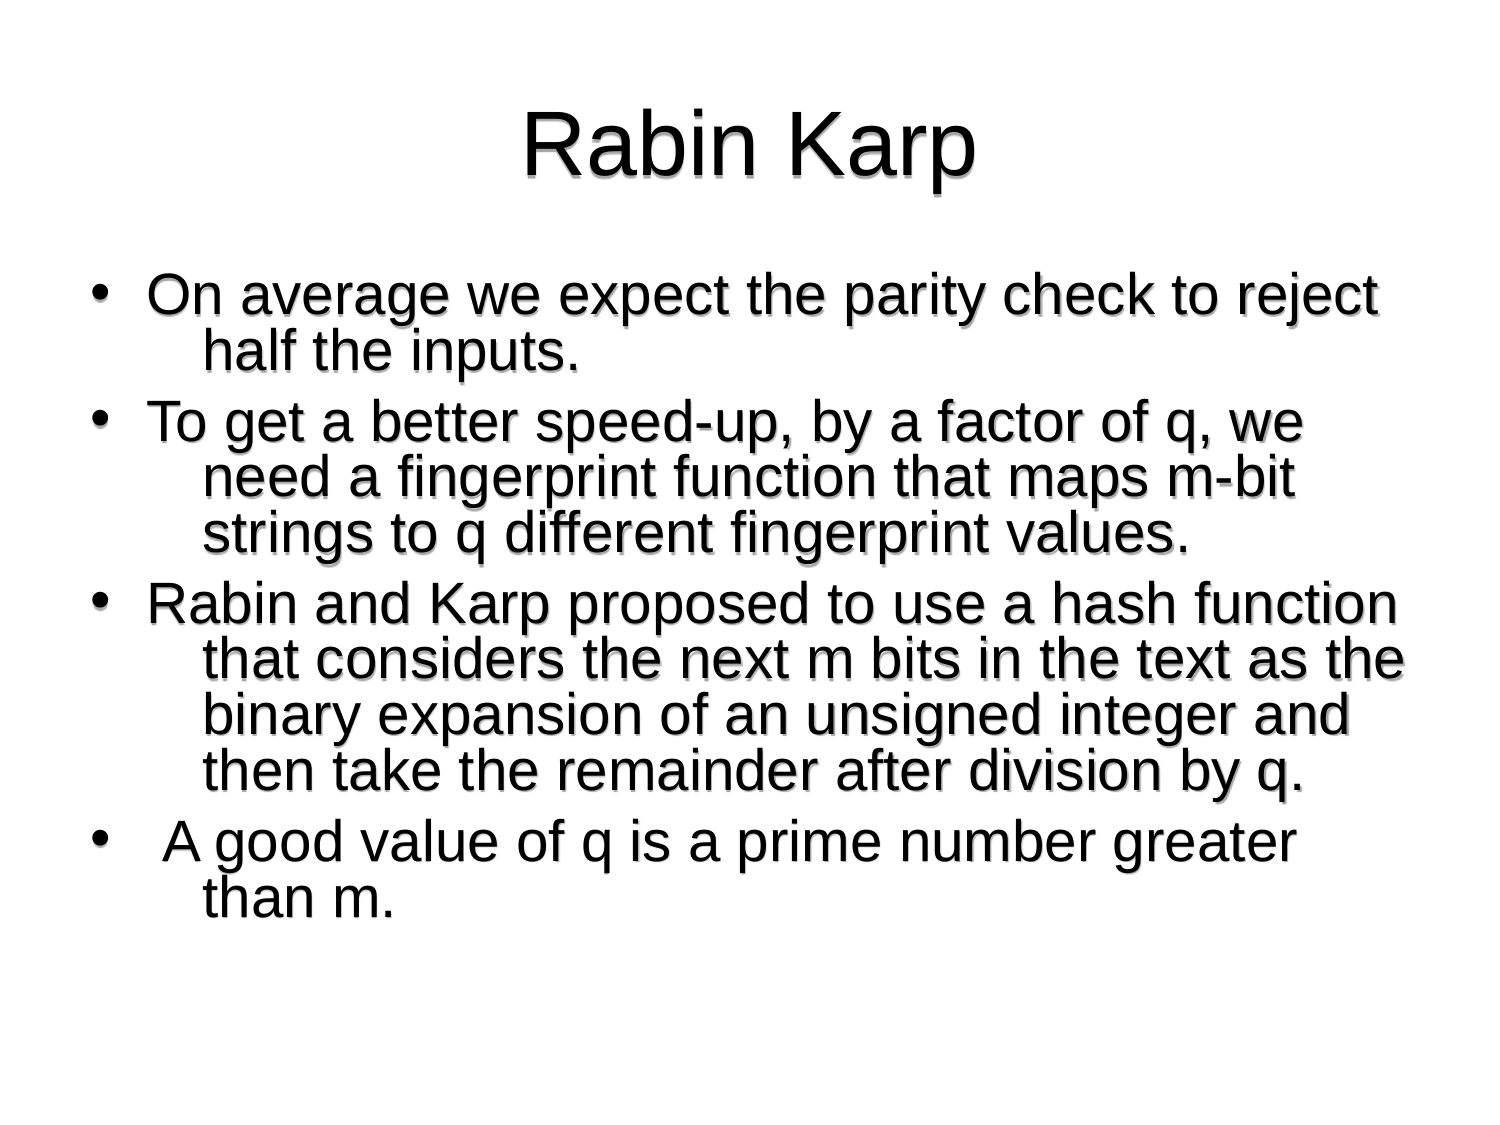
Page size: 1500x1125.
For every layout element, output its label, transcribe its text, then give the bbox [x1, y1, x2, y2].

list On average we expect the parity check to reject half the inputs. To get a better speed-up, by a factor of q, we need a fingerprint function that maps m-bit strings to q different fingerprint values. Rabin and Karp proposed to use a hash function that considers the next m bits in the text as the binary expansion of an unsigned integer and then take the remainder after division by q. A good value of q is a prime number greater than m. [75, 262, 1426, 1005]
title Rabin Karp [75, 45, 1426, 233]
